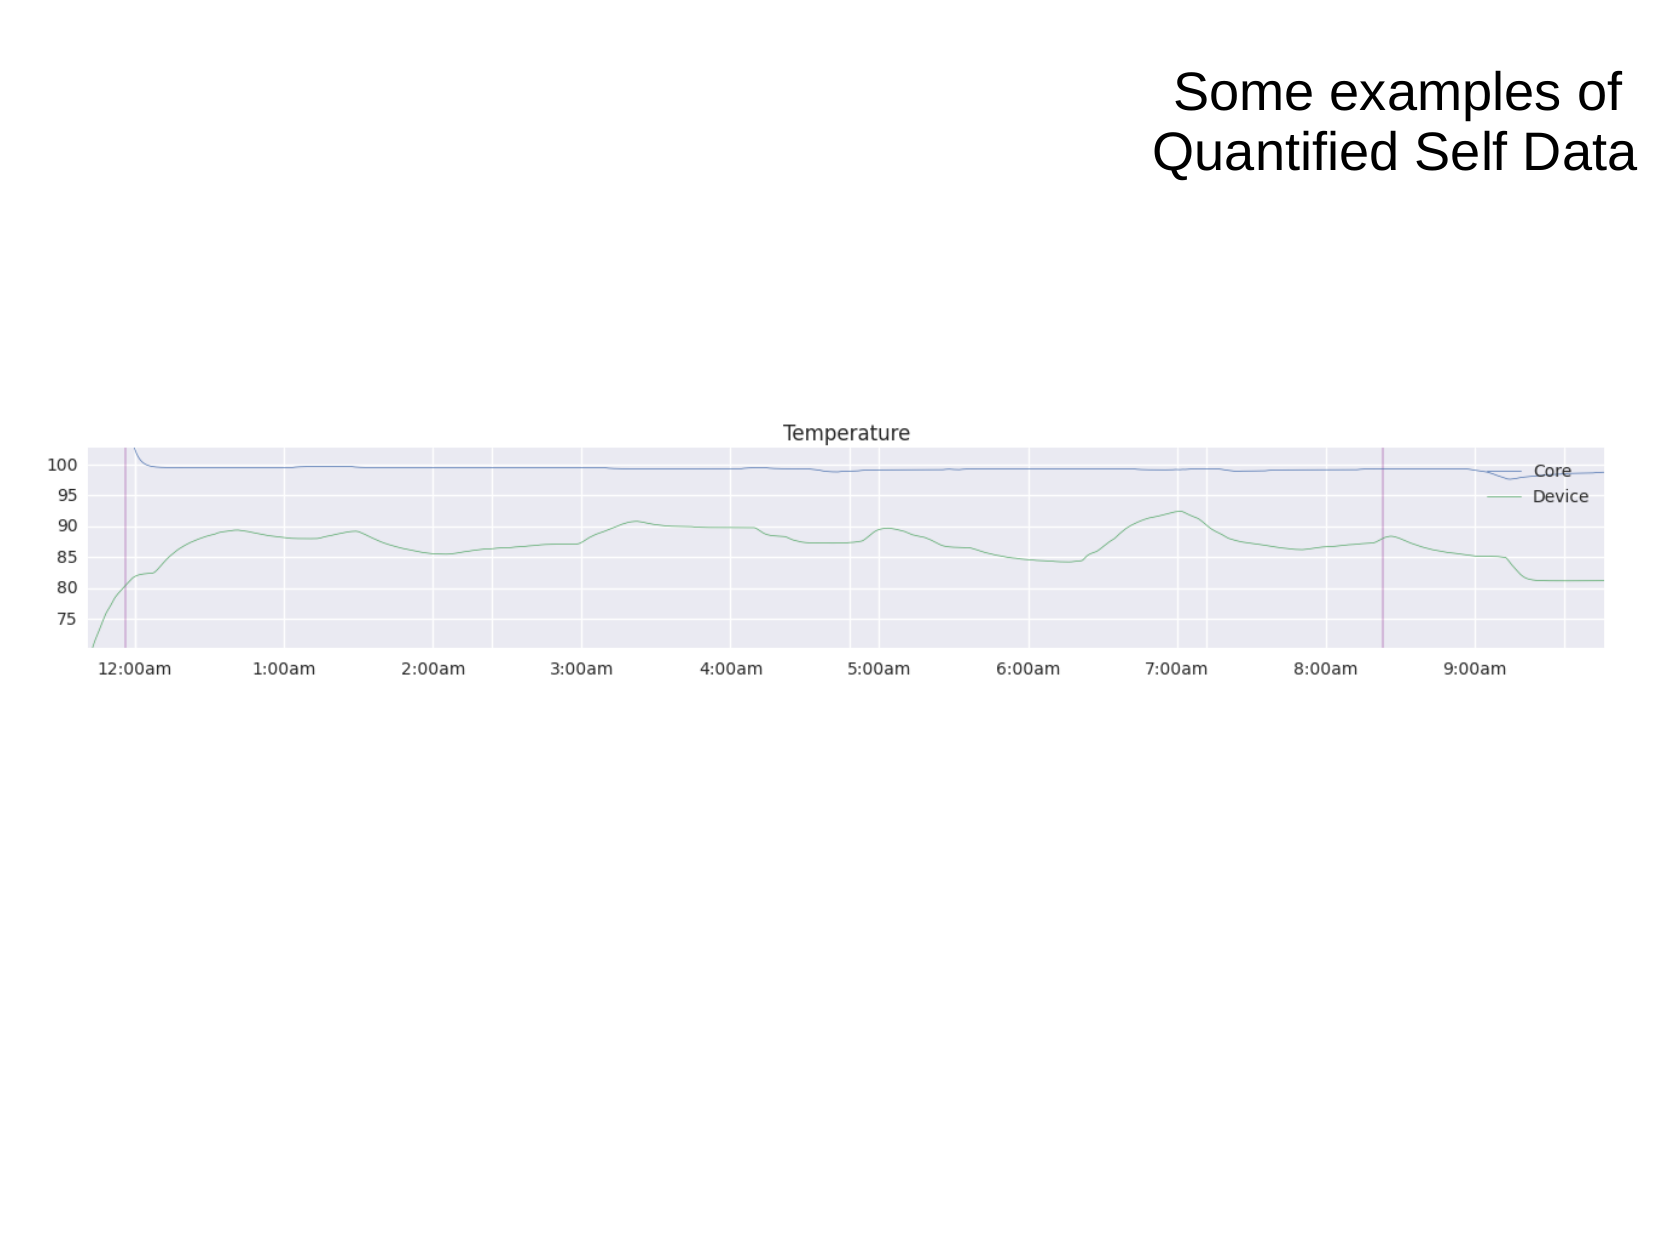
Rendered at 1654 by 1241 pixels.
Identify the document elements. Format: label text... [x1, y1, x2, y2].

title Some examples of Quantified Self Data [150, 17, 1639, 226]
picture [1, 415, 1654, 688]
